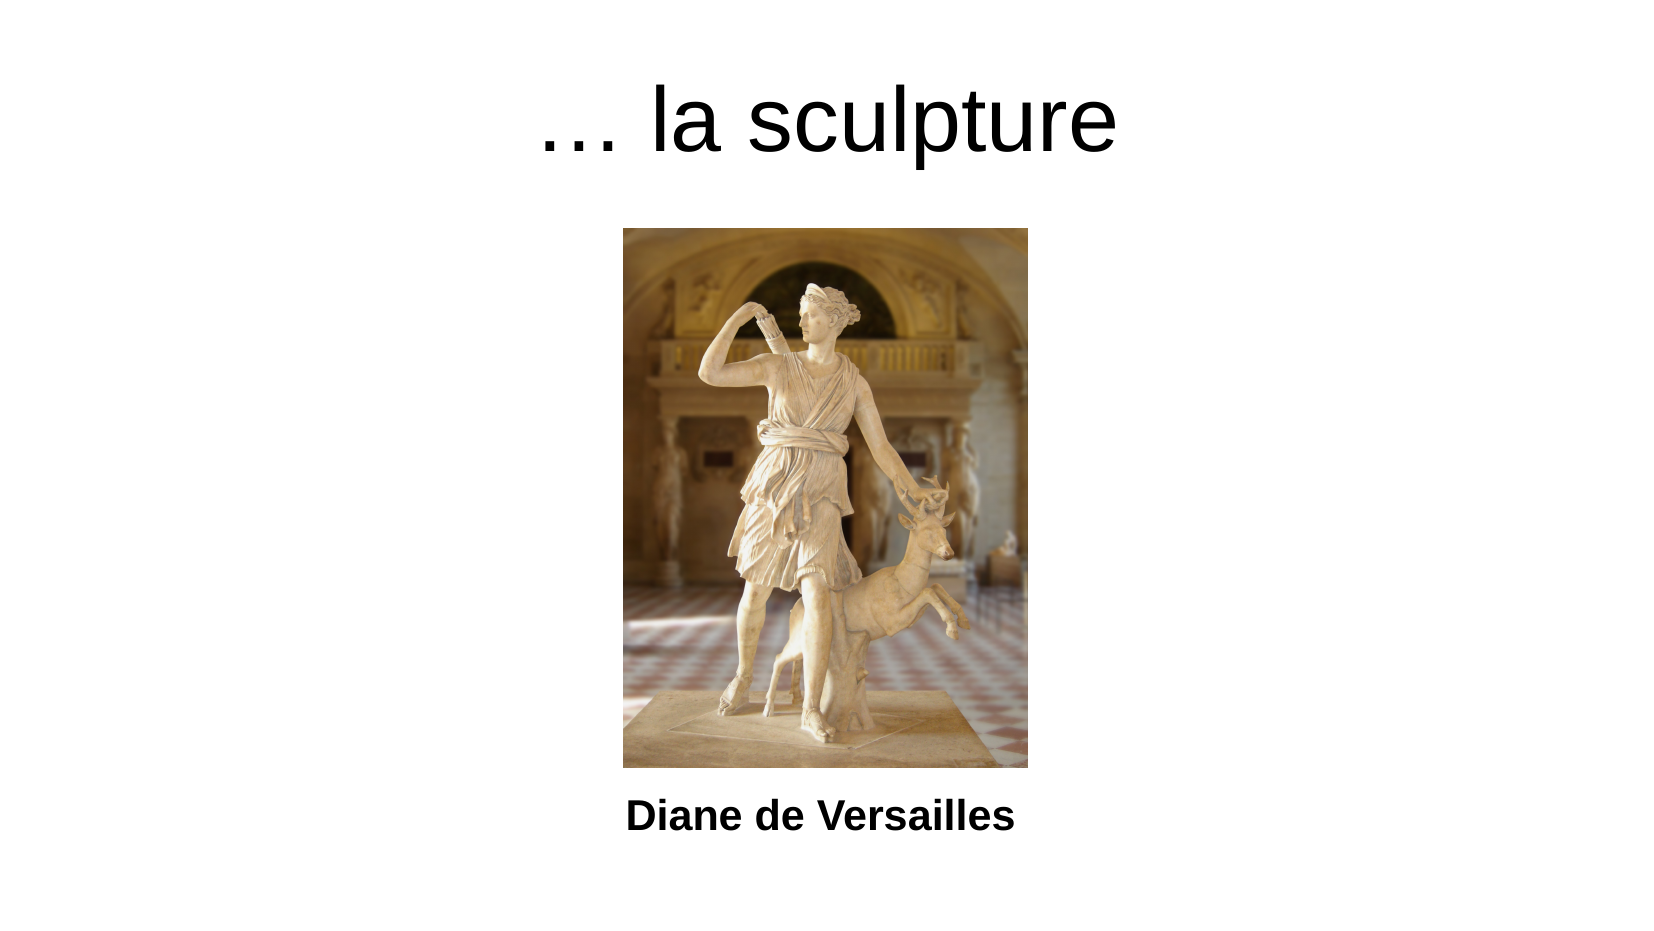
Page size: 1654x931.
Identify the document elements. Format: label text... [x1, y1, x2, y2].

picture [623, 228, 1028, 768]
text_box Diane de Versailles [602, 791, 1040, 851]
title … la sculpture [82, 37, 1571, 193]
